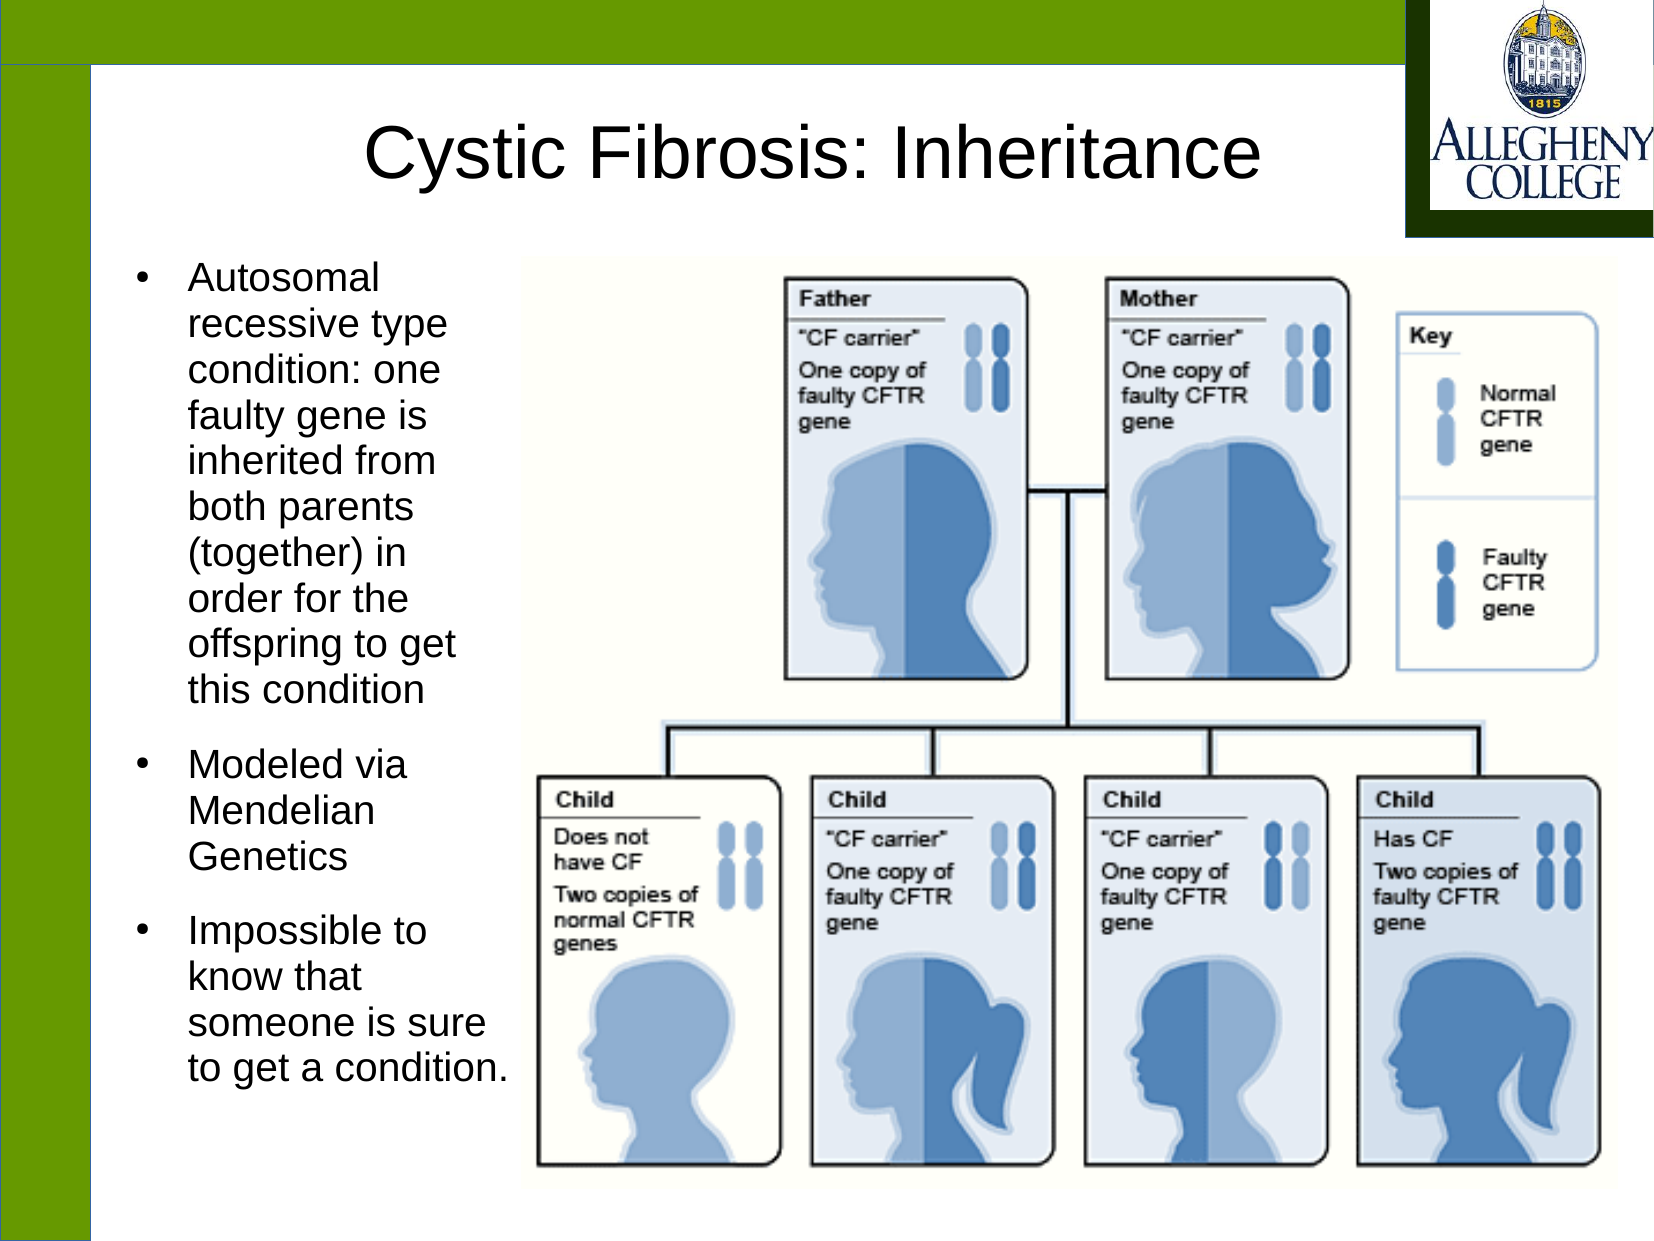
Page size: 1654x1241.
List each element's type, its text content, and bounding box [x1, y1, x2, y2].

text_box [1515, 210, 1654, 238]
picture [1430, 0, 1654, 210]
picture [521, 256, 1618, 1189]
text_box [0, 0, 1430, 1241]
list Autosomal recessive type condition: one faulty gene is inherited from both parents (together) in order for the offspring to get this condition Modeled via Mendelian Genetics Impossible to know that someone is sure to get a condition. [118, 257, 511, 1120]
title Cystic Fibrosis: Inheritance [112, 49, 1515, 257]
